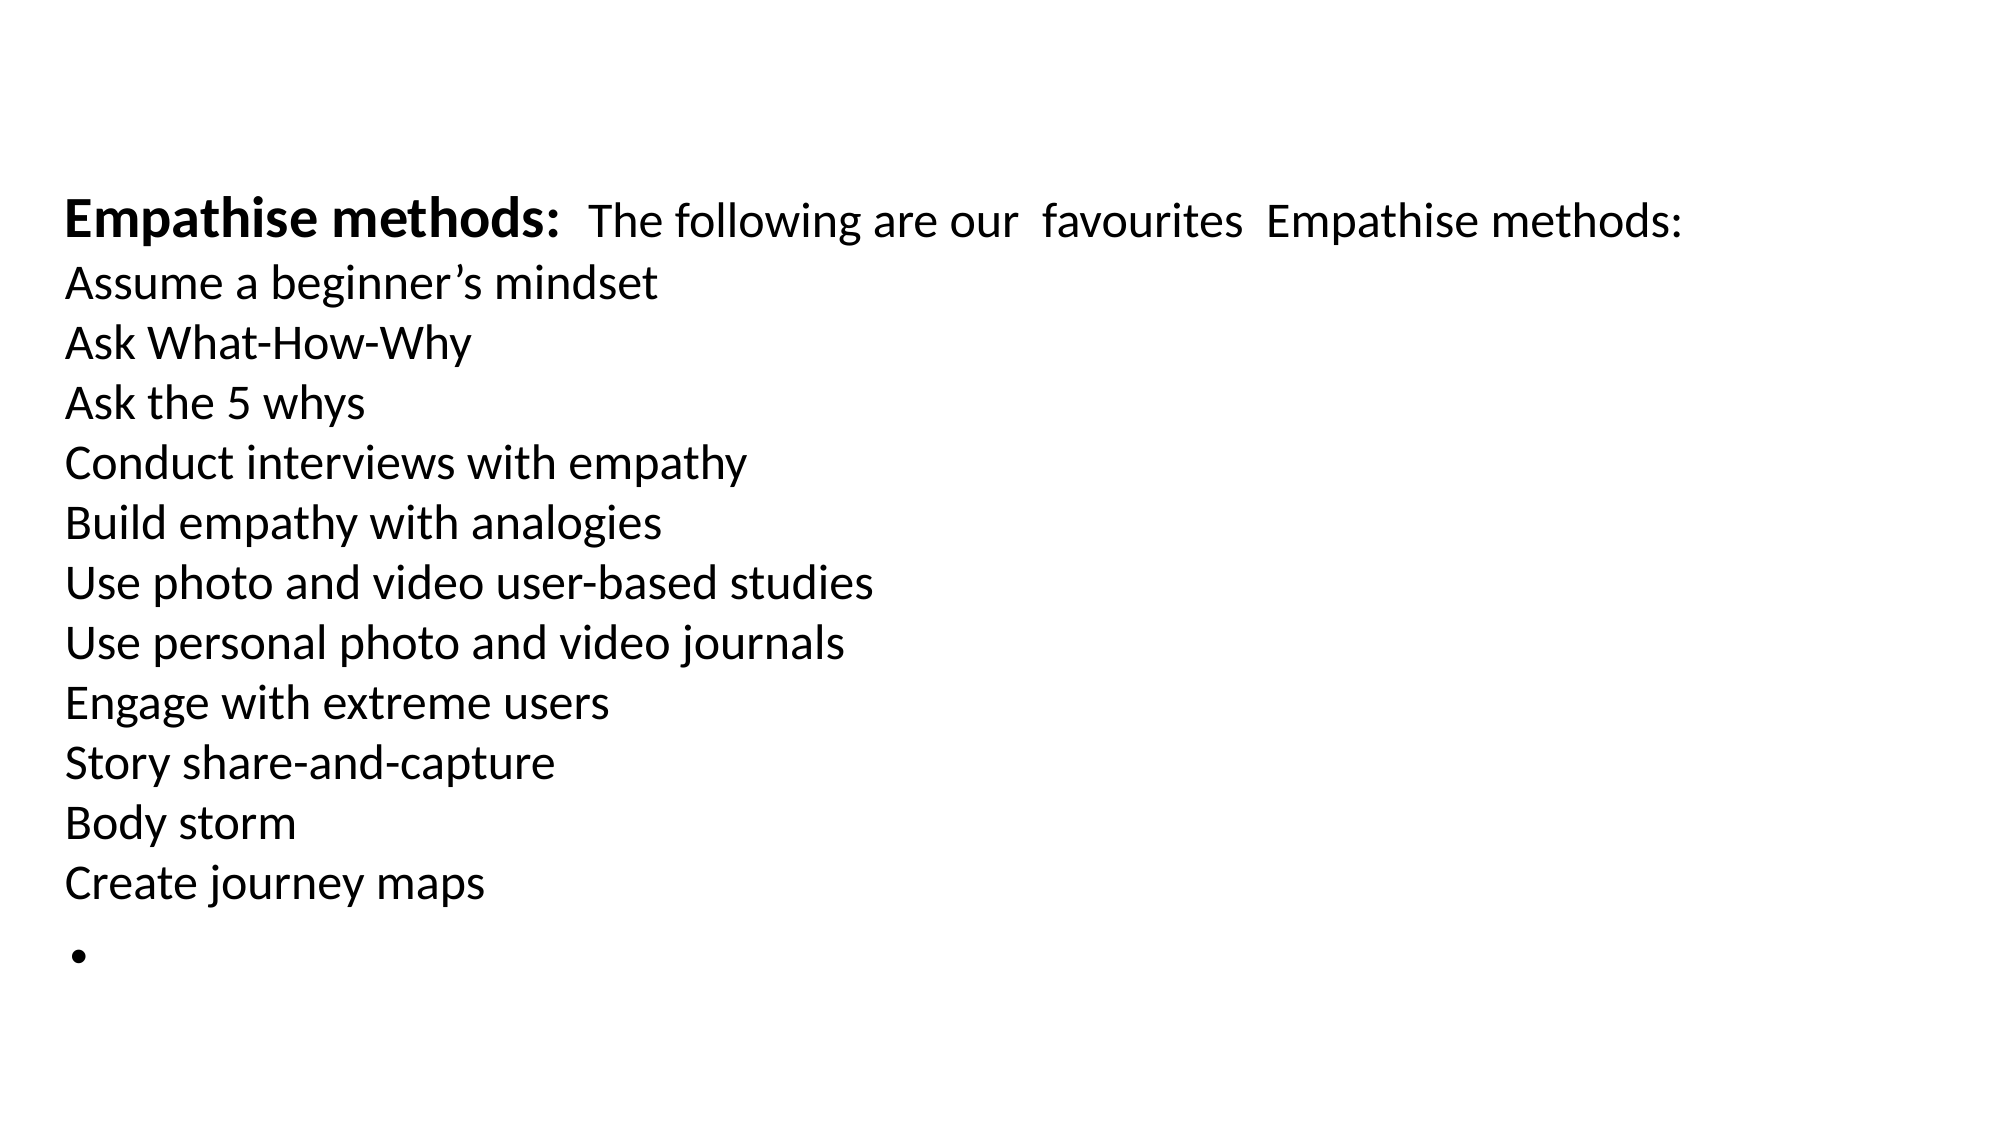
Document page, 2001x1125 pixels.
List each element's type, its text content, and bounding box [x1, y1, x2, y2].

text_box Empathise methods: The following are our favourites Empathise methods: Assume a beginner’s mindset Ask What-How-Why Ask the 5 whys Conduct interviews with empathy Build empathy with analogies Use photo and video user-based studies Use personal photo and video journals Engage with extreme users Story share-and-capture Body storm Create journey maps [64, 162, 1794, 995]
